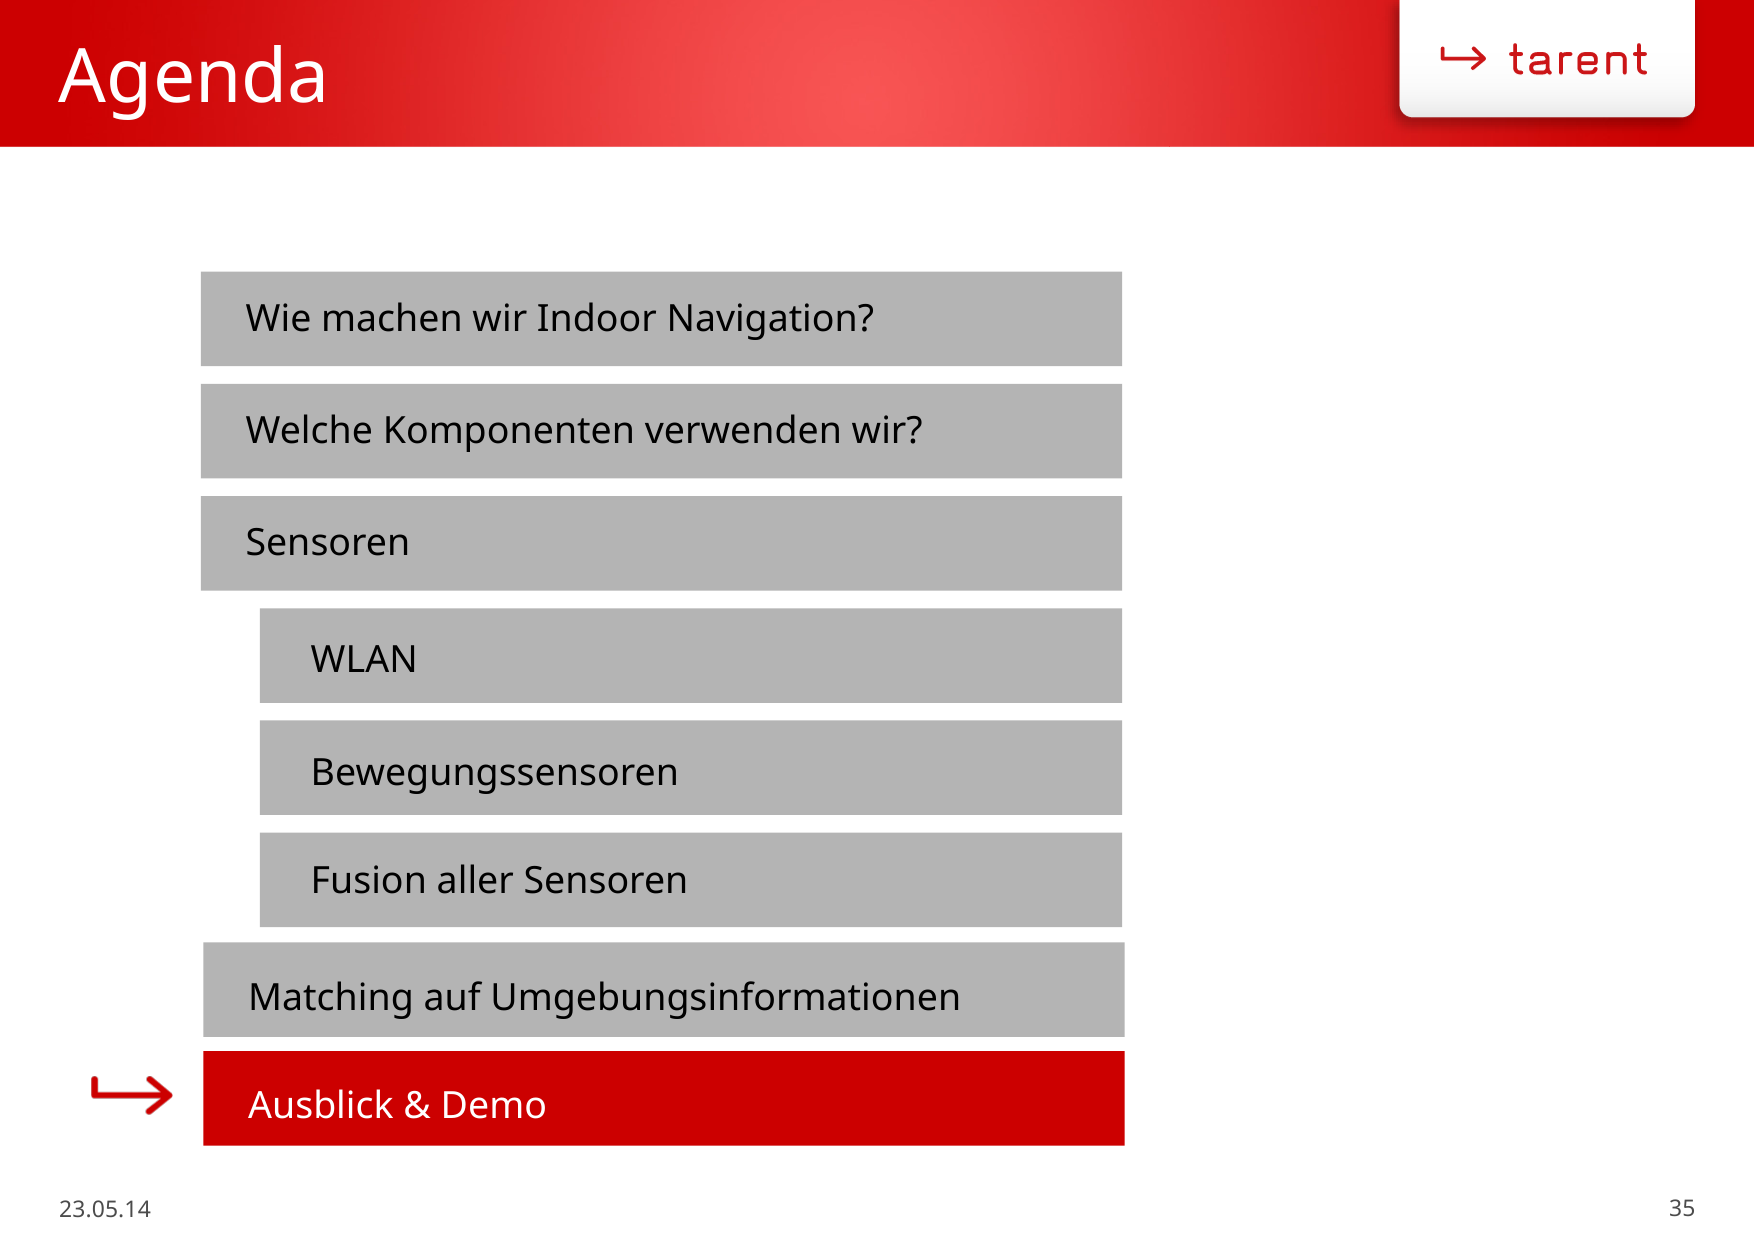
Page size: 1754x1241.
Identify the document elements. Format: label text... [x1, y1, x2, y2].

text_box [203, 1051, 1125, 1146]
text_box [259, 720, 1123, 815]
title Agenda [59, 0, 1638, 177]
picture [0, 0, 1754, 1240]
text_box [259, 608, 1123, 703]
list Sensoren [177, 515, 1075, 587]
list Bewegungssensoren [242, 745, 1069, 816]
list Ausblick & Demo [179, 1078, 1078, 1150]
list Matching auf Umgebungsinformationen [179, 970, 1078, 1041]
list WLAN [242, 632, 1069, 704]
text_box [259, 832, 1123, 928]
text_box [203, 942, 1125, 1037]
list Fusion aller Sensoren [242, 854, 1069, 925]
list Welche Komponenten verwenden wir? [177, 403, 1075, 475]
text_box [200, 496, 1123, 591]
text_box [200, 383, 1123, 479]
list Wie machen wir Indoor Navigation? [177, 290, 1075, 362]
text_box [200, 271, 1123, 367]
